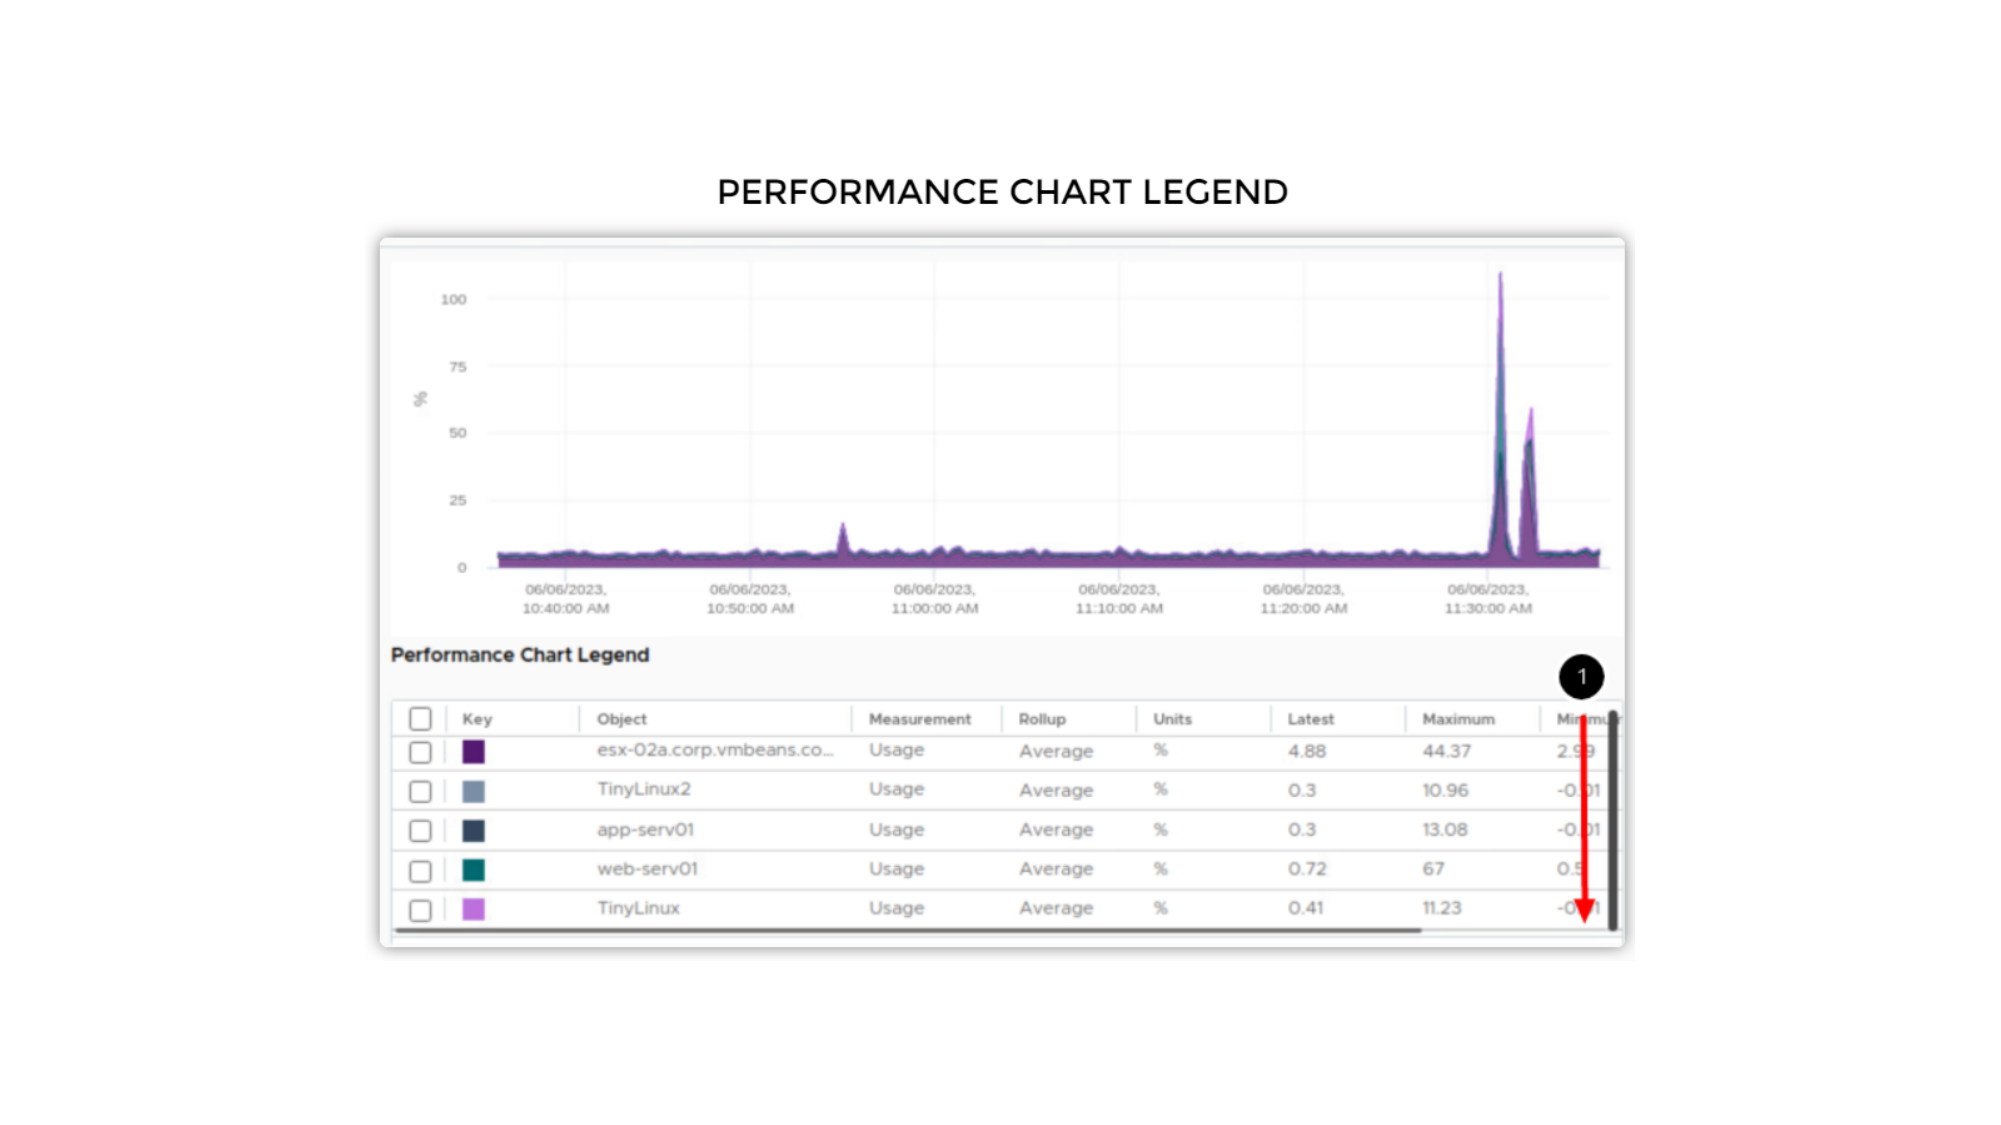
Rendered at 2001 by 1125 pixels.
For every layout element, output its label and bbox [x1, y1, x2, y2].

picture [365, 164, 1635, 961]
